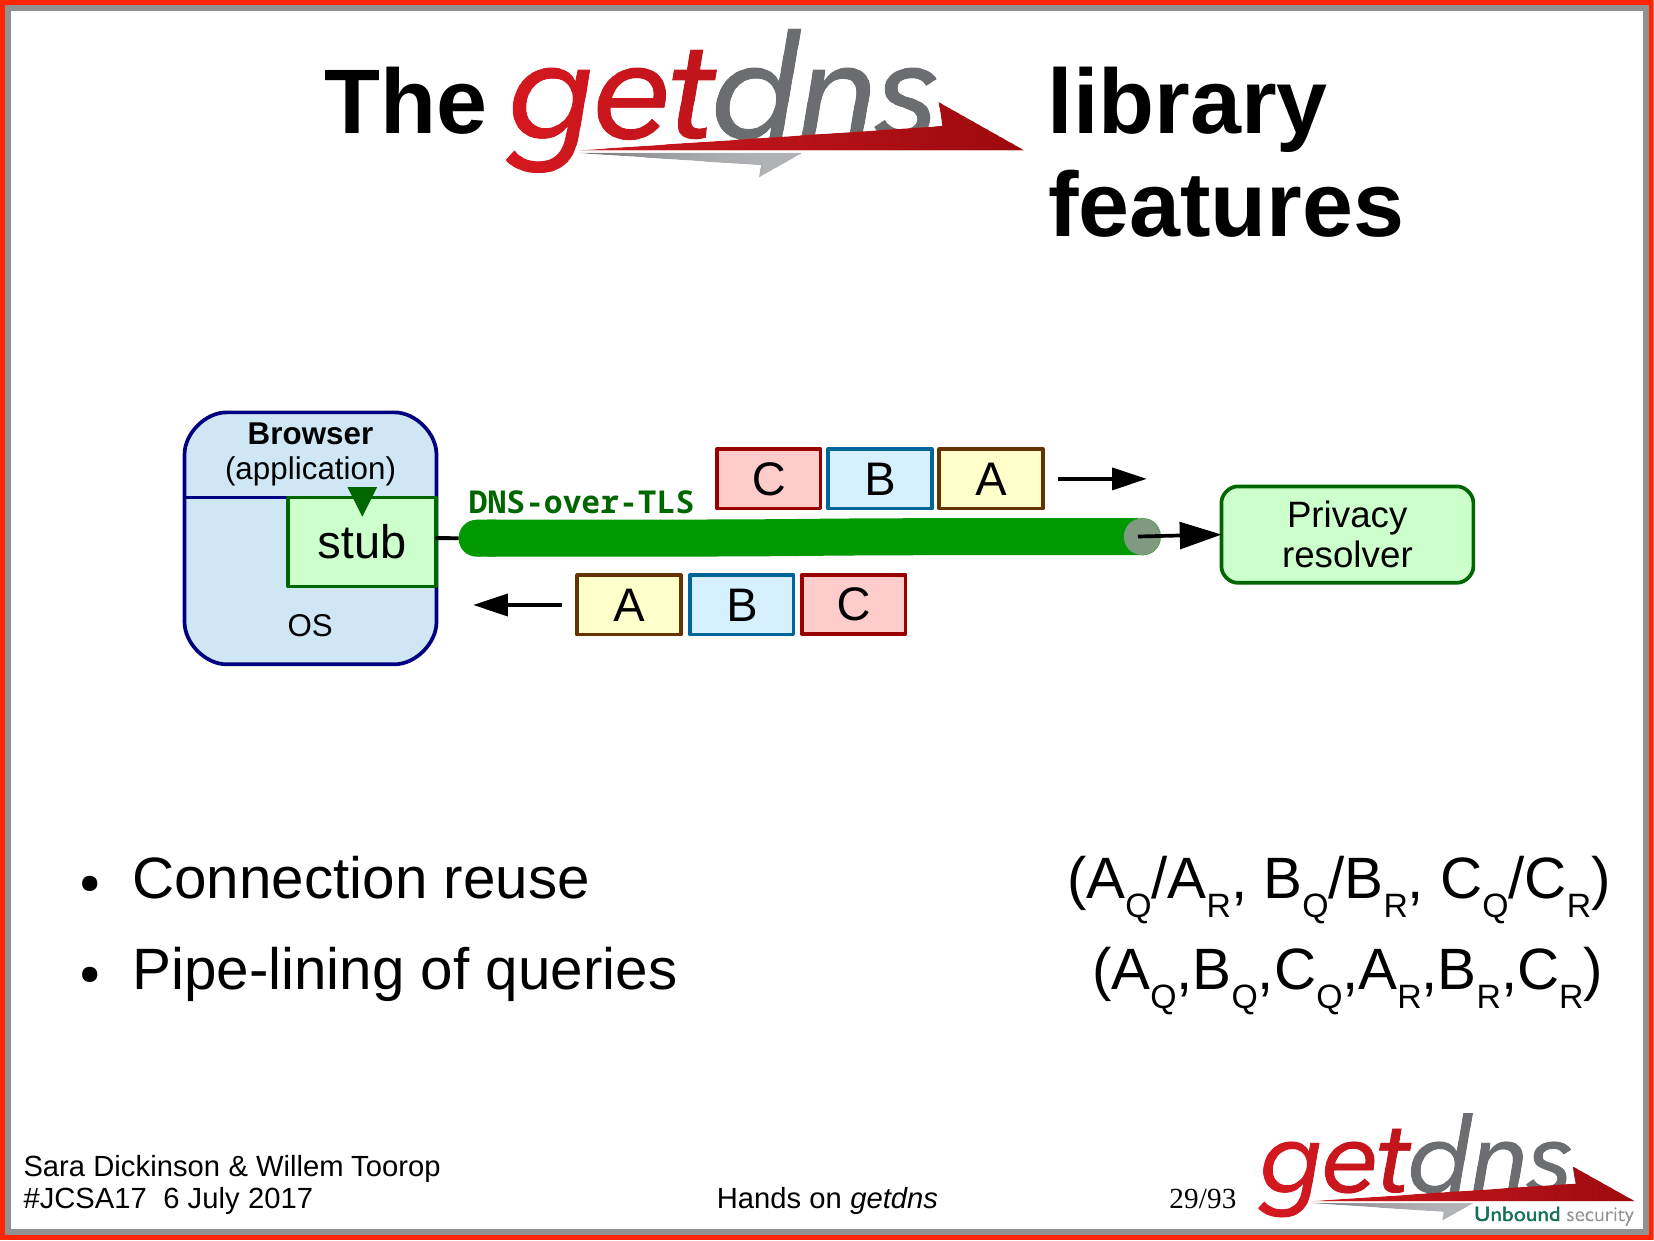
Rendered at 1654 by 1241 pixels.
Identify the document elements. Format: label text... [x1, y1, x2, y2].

picture [496, 20, 1034, 49]
picture [177, 410, 1476, 667]
text_box features [1048, 153, 1542, 256]
title The library [324, 49, 1642, 257]
text_box Connection reuse (AQ/AR, BQ/BR, CQ/CR) Pipe-lining of queries (AQ,BQ,CQ,AR,BR,CR) [46, 838, 1647, 1114]
picture [1251, 1114, 1642, 1232]
